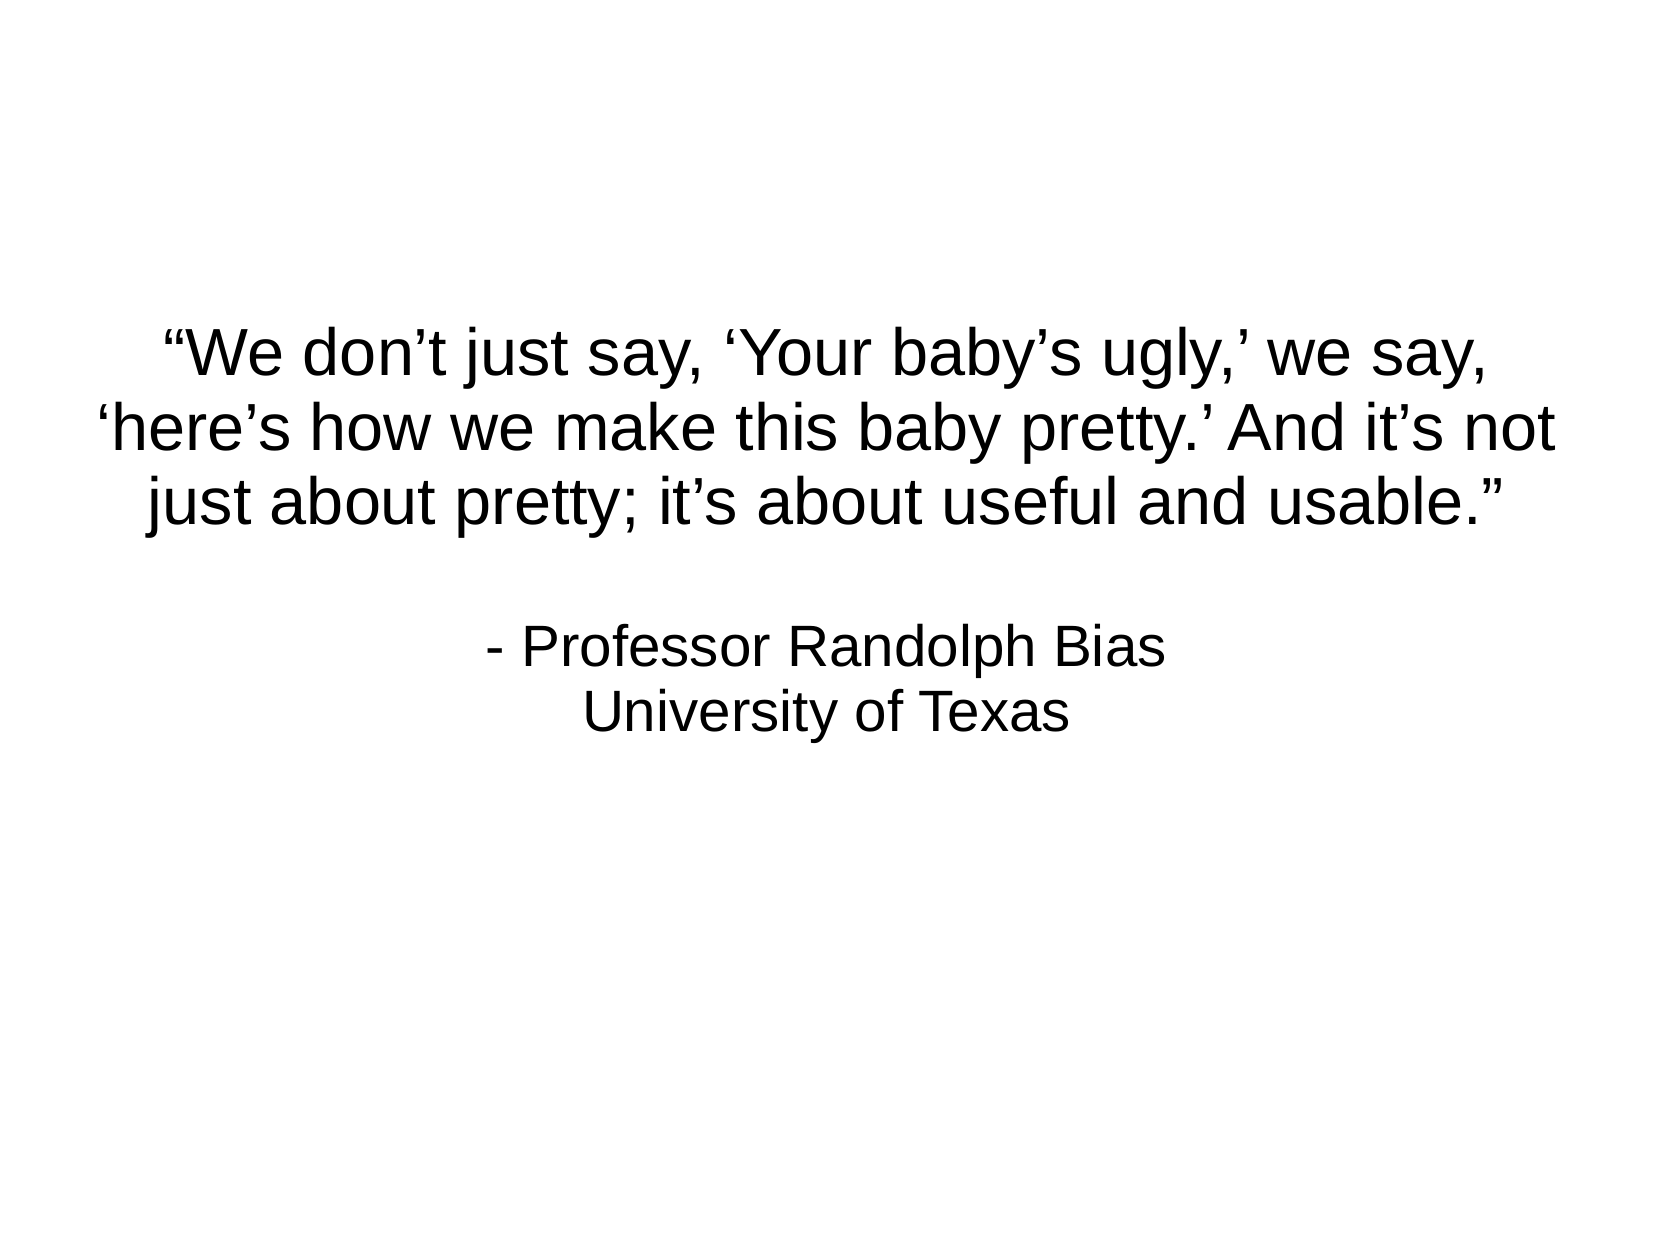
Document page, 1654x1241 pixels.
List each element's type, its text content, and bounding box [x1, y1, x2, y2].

subtitle “We don’t just say, ‘Your baby’s ugly,’ we say, ‘here’s how we make this baby pretty.’ And it’s not just about pretty; it’s about useful and usable.” - Professor Randolph Bias University of Texas [82, 49, 1571, 1010]
